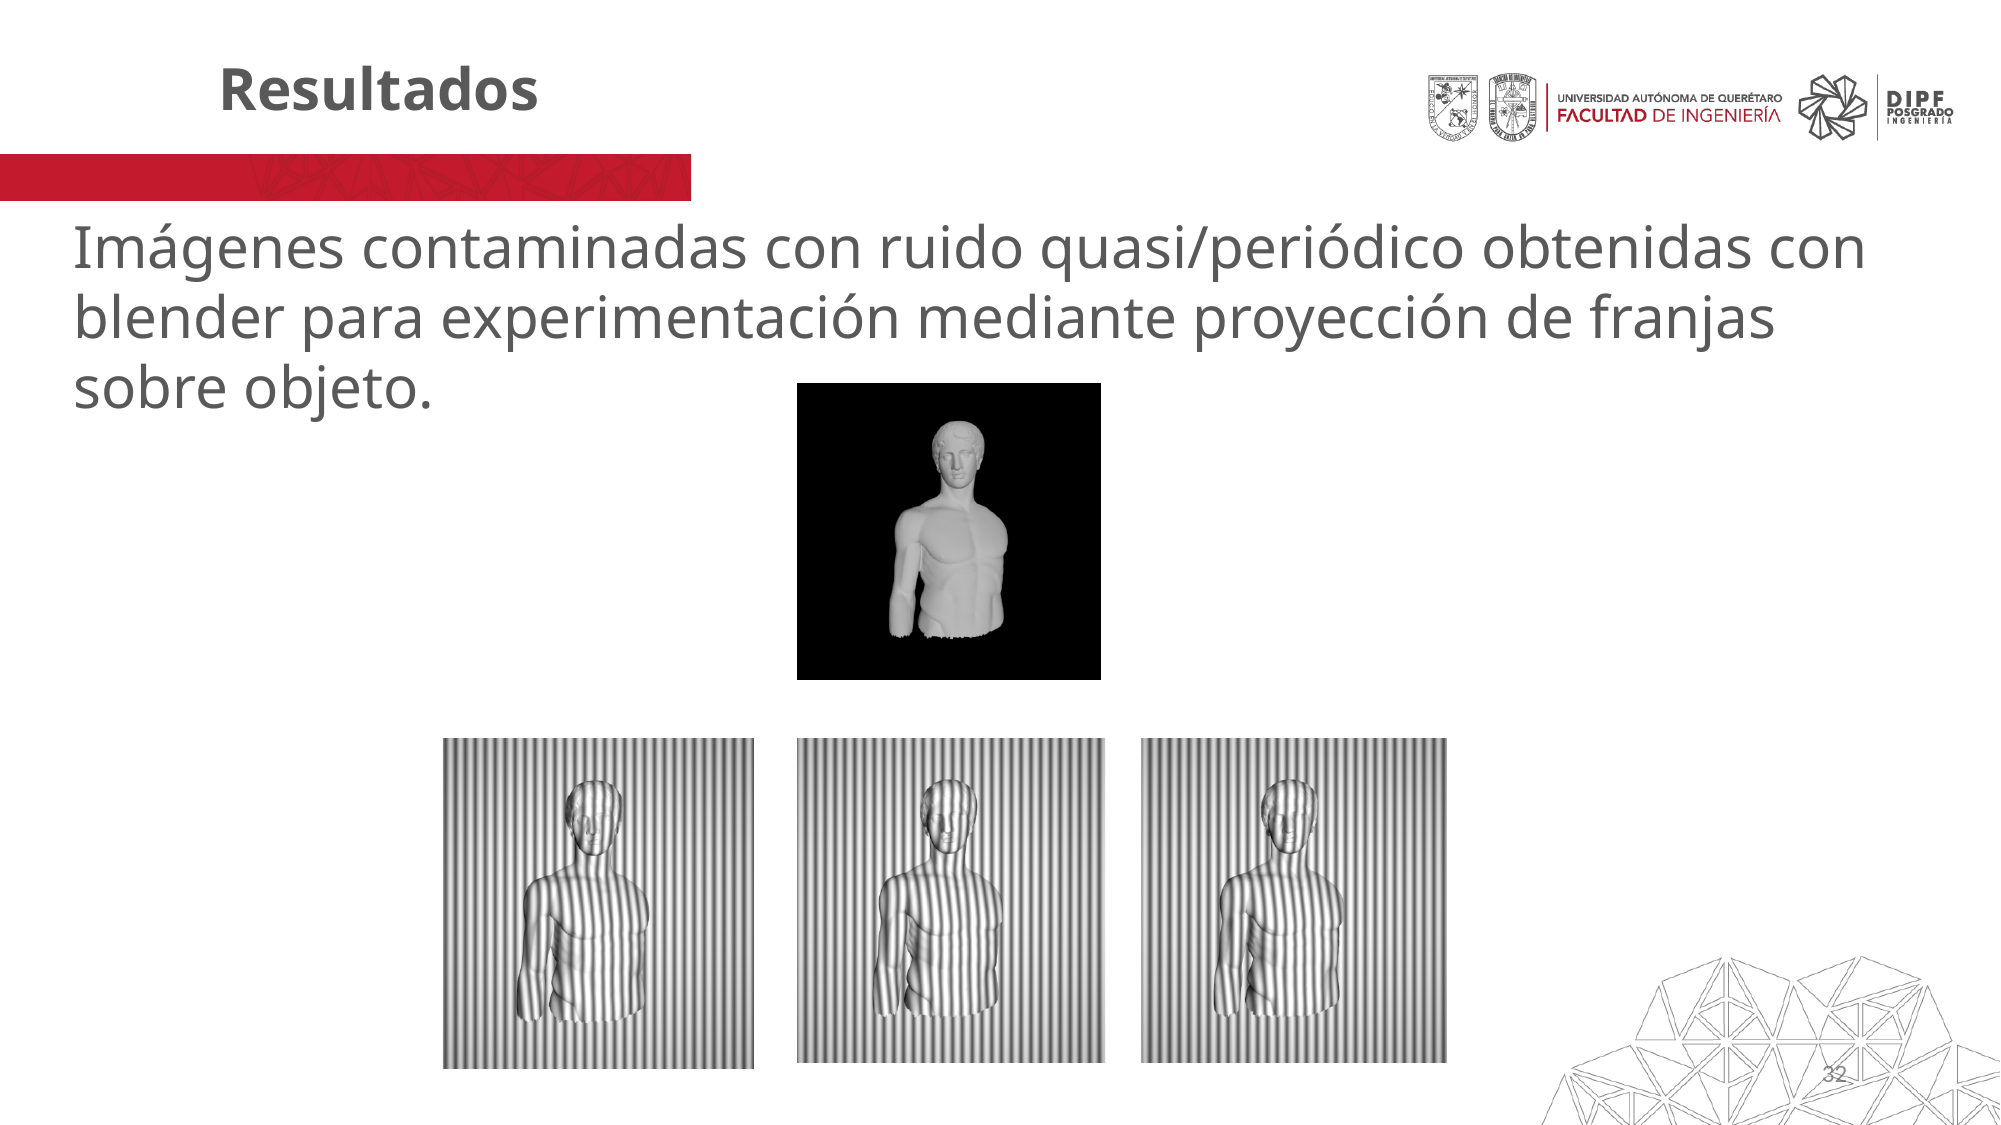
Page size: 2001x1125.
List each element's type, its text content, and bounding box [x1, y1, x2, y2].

picture [797, 738, 1106, 1063]
text_box Imágenes contaminadas con ruido quasi/periódico obtenidas con blender para experimentación mediante proyección de franjas sobre objeto. [59, 203, 1949, 429]
picture [1141, 738, 1447, 1063]
picture [0, 154, 692, 201]
picture [797, 383, 1101, 680]
picture [442, 738, 754, 1069]
text_box Resultados [66, 14, 692, 154]
picture [1422, 66, 1959, 160]
picture [1521, 945, 2000, 1125]
